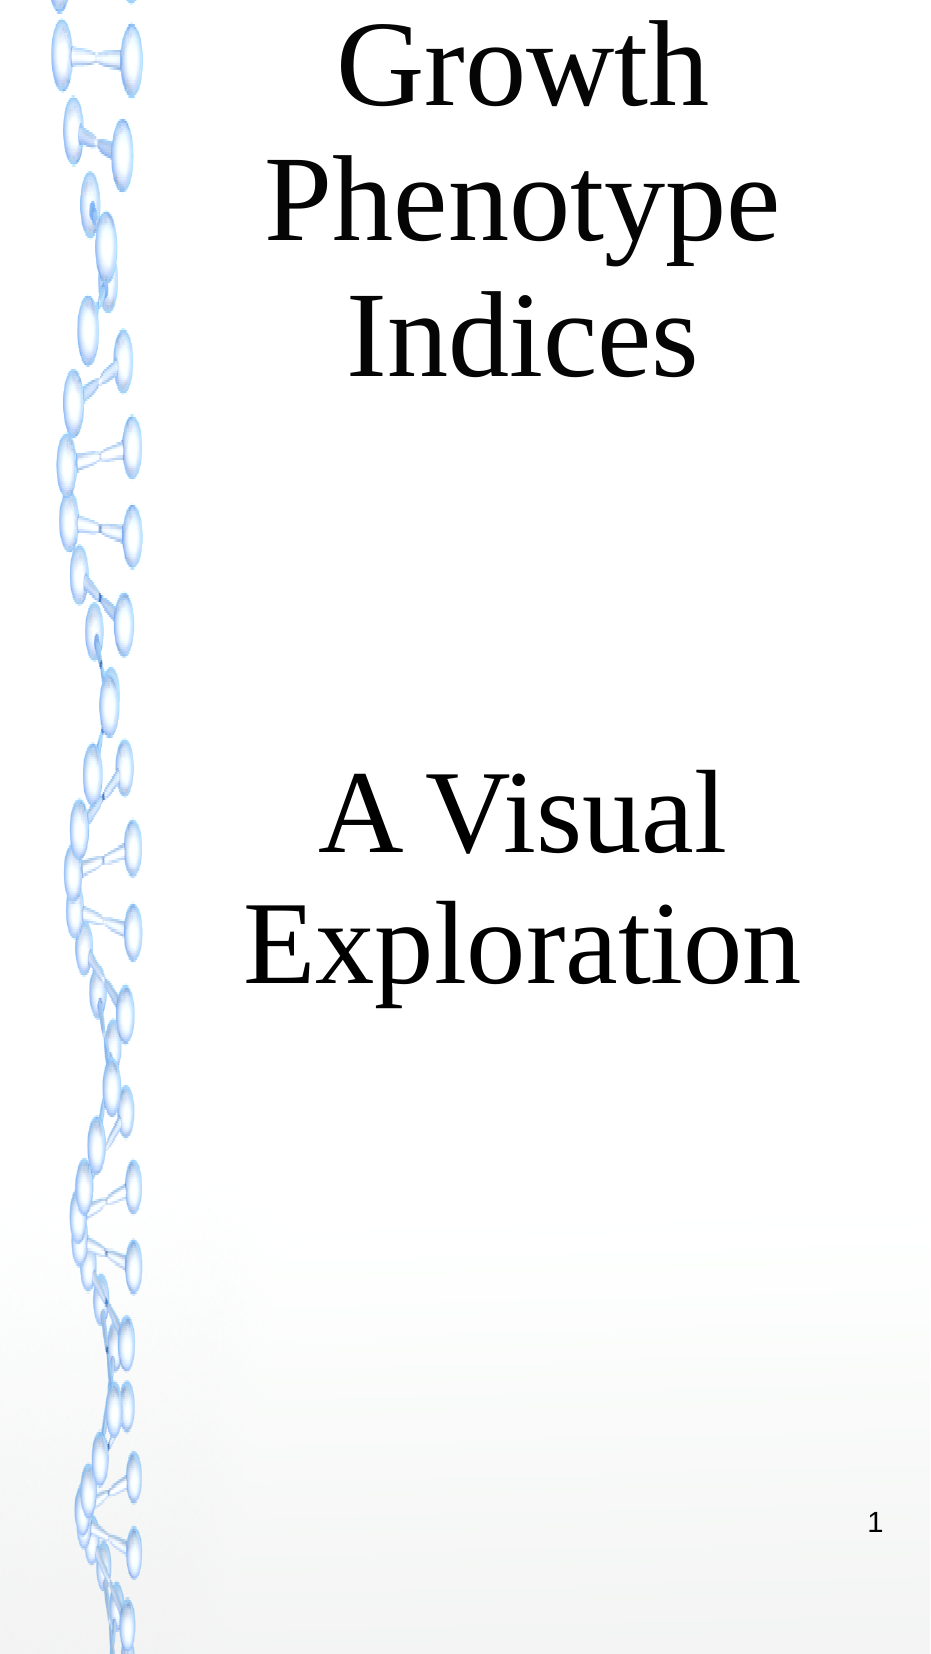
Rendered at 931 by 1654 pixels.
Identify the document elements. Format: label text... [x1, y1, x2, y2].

subtitle A Visual Exploration [149, 398, 897, 1358]
picture [0, 0, 931, 1654]
title Growth Phenotype Indices [149, 0, 897, 398]
